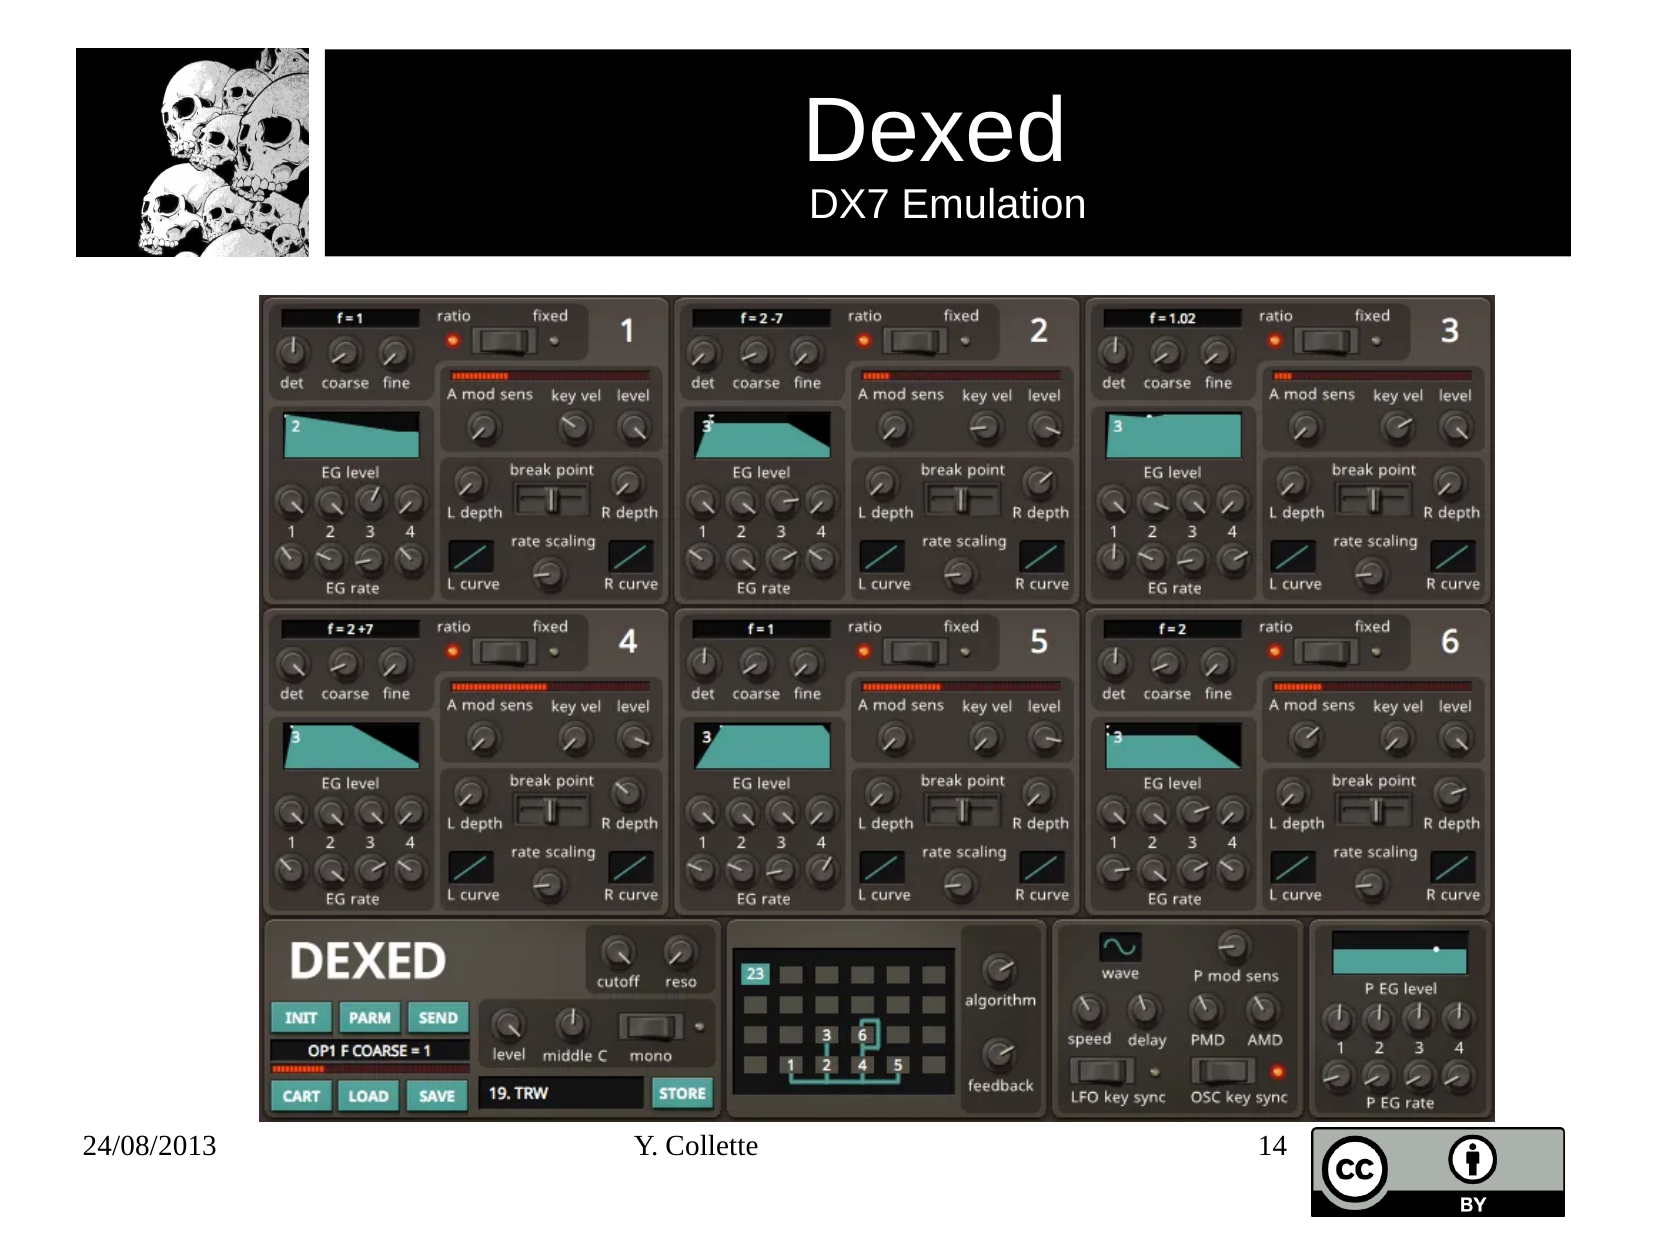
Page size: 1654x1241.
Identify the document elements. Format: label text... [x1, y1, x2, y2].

picture [259, 295, 1495, 1123]
title Dexed DX7 Emulation [324, 49, 1571, 257]
picture [1311, 1127, 1565, 1217]
picture [76, 48, 309, 257]
